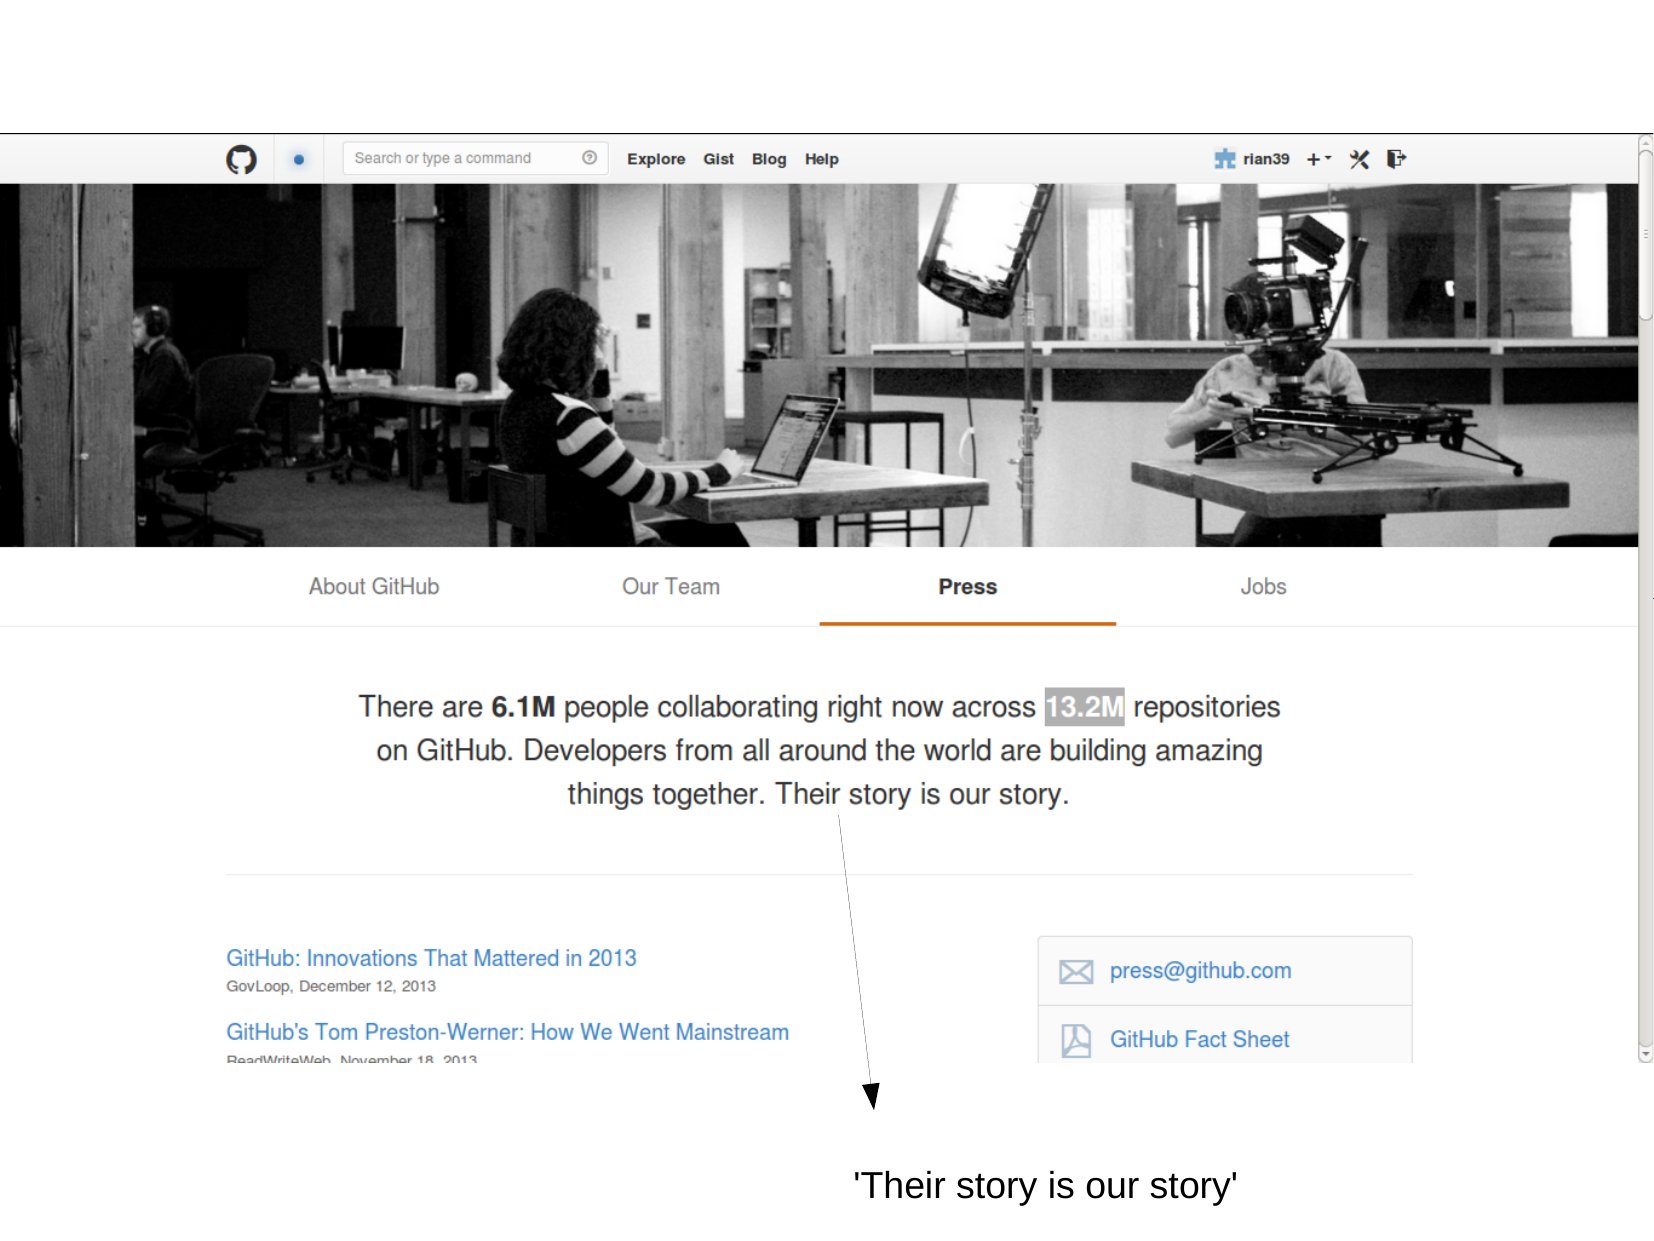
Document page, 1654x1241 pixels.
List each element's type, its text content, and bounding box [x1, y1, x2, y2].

picture [0, 133, 1654, 1063]
text_box 'Their story is our story' [838, 1157, 1254, 1215]
